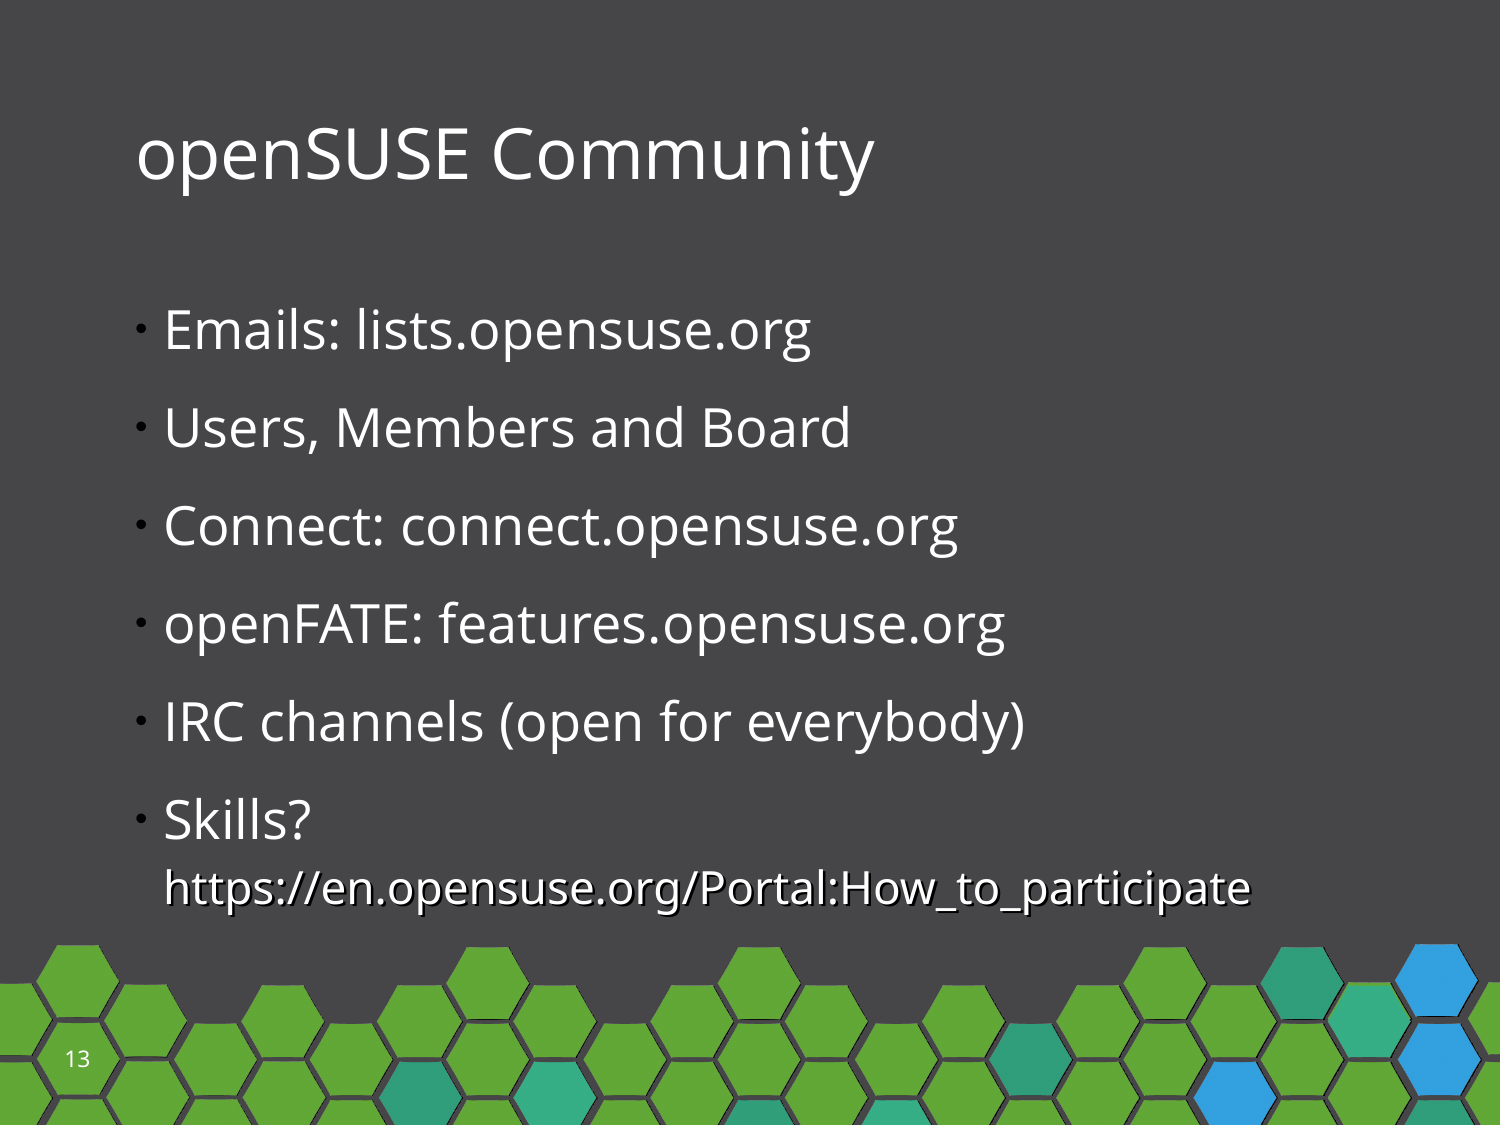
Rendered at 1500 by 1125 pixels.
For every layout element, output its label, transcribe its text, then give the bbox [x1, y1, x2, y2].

picture [0, 944, 1500, 1125]
list Emails: lists.opensuse.org Users, Members and Board Connect: connect.opensuse.org openFATE: features.opensuse.org IRC channels (open for everybody) Skills? https://en.opensuse.org/Portal:How_to_participate [135, 291, 1372, 945]
title openSUSE Community [135, 71, 1372, 234]
